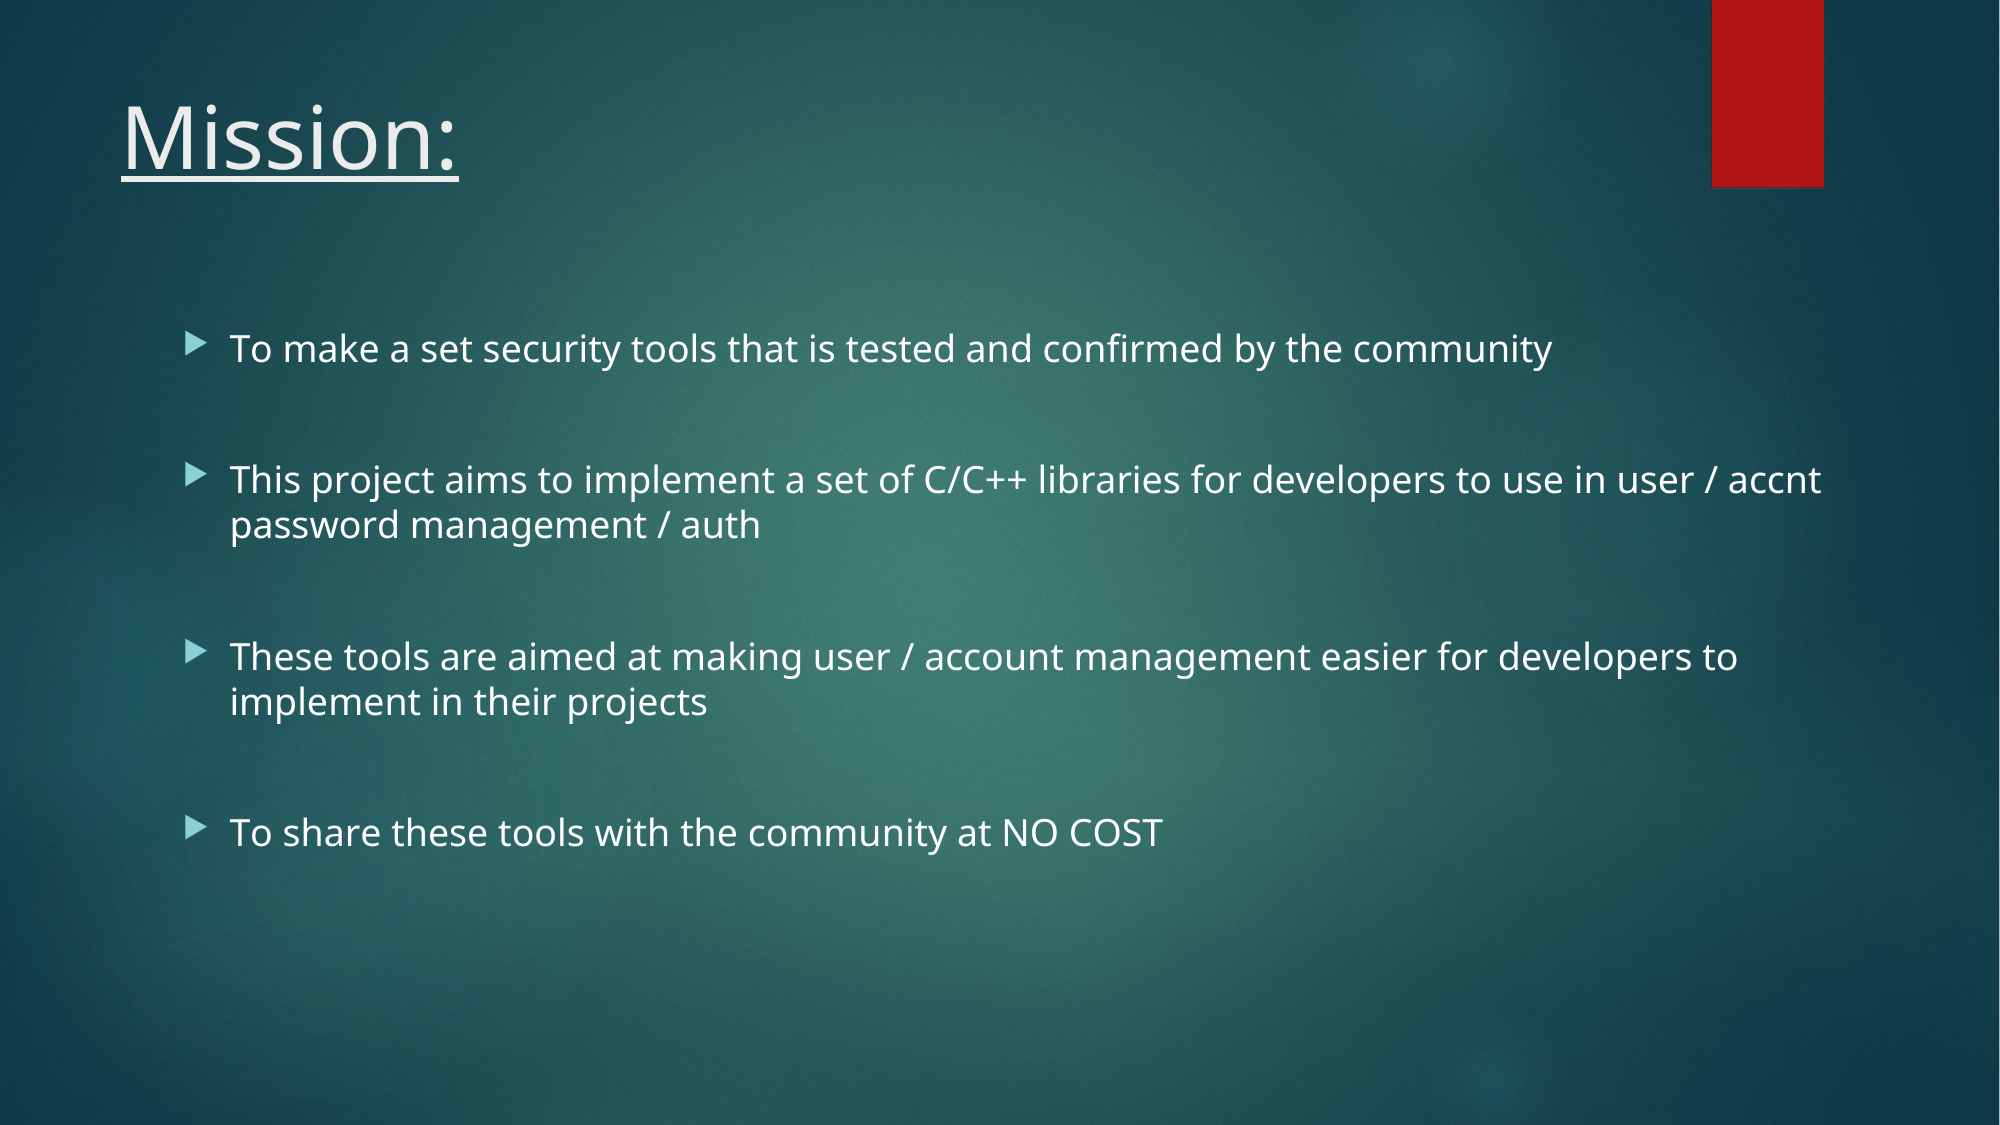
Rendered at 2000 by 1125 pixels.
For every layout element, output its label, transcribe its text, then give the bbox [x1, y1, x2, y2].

picture [0, 0, 2000, 1125]
list To make a set security tools that is tested and confirmed by the community This project aims to implement a set of C/C++ libraries for developers to use in user / accnt password management / auth These tools are aimed at making user / account management easier for developers to implement in their projects To share these tools with the community at NO COST [92, 317, 1863, 1061]
title Mission: [105, 74, 1649, 304]
